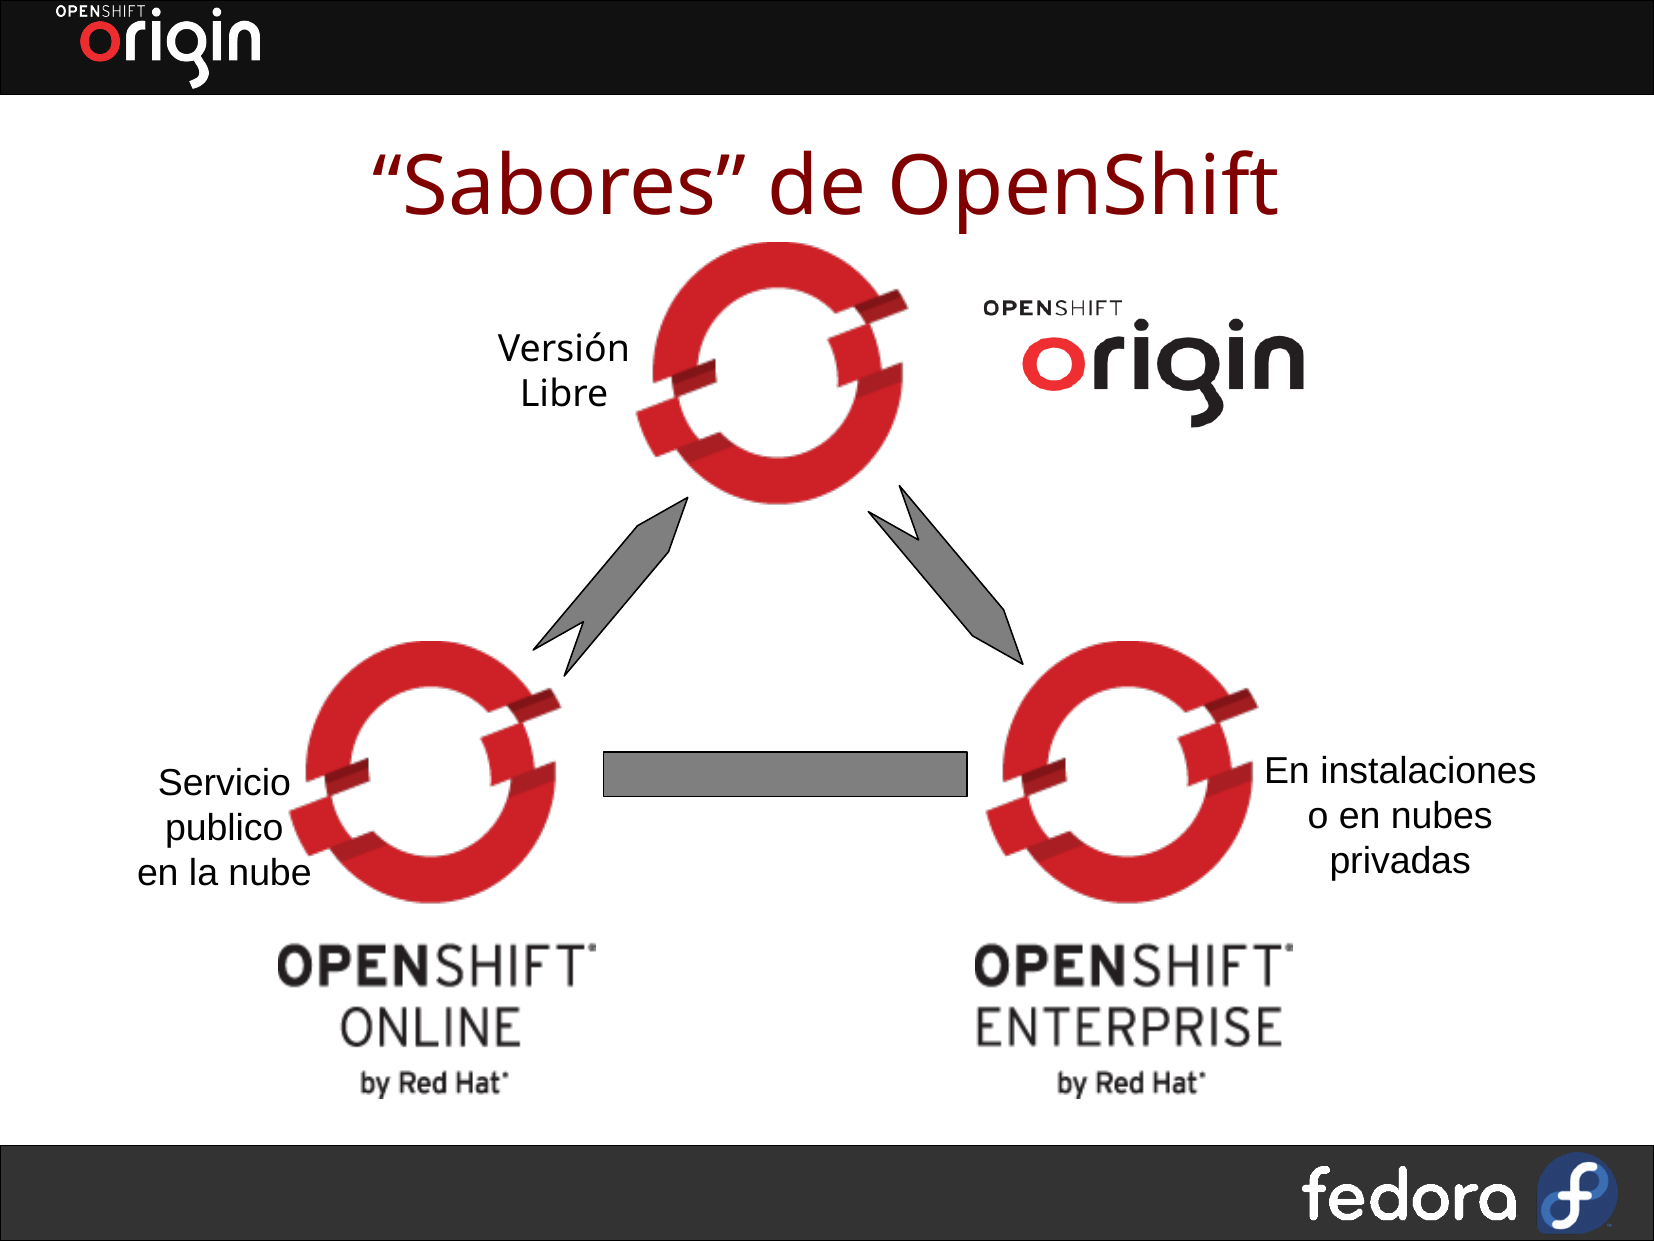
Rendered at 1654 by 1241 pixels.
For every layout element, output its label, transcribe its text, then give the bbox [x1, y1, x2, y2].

text_box En instalaciones o en nubes privadas [1246, 726, 1554, 898]
picture [625, 287, 1325, 519]
title “Sabores” de OpenShift [82, 78, 1571, 287]
picture [278, 641, 596, 1099]
text_box Versión Libre [480, 287, 648, 453]
picture [1299, 1151, 1619, 1235]
text_box [533, 497, 688, 677]
picture [975, 641, 1293, 1099]
text_box Servicio publico en la nube [99, 738, 350, 910]
text_box [603, 752, 967, 797]
text_box [868, 485, 1023, 665]
picture [56, 5, 260, 89]
